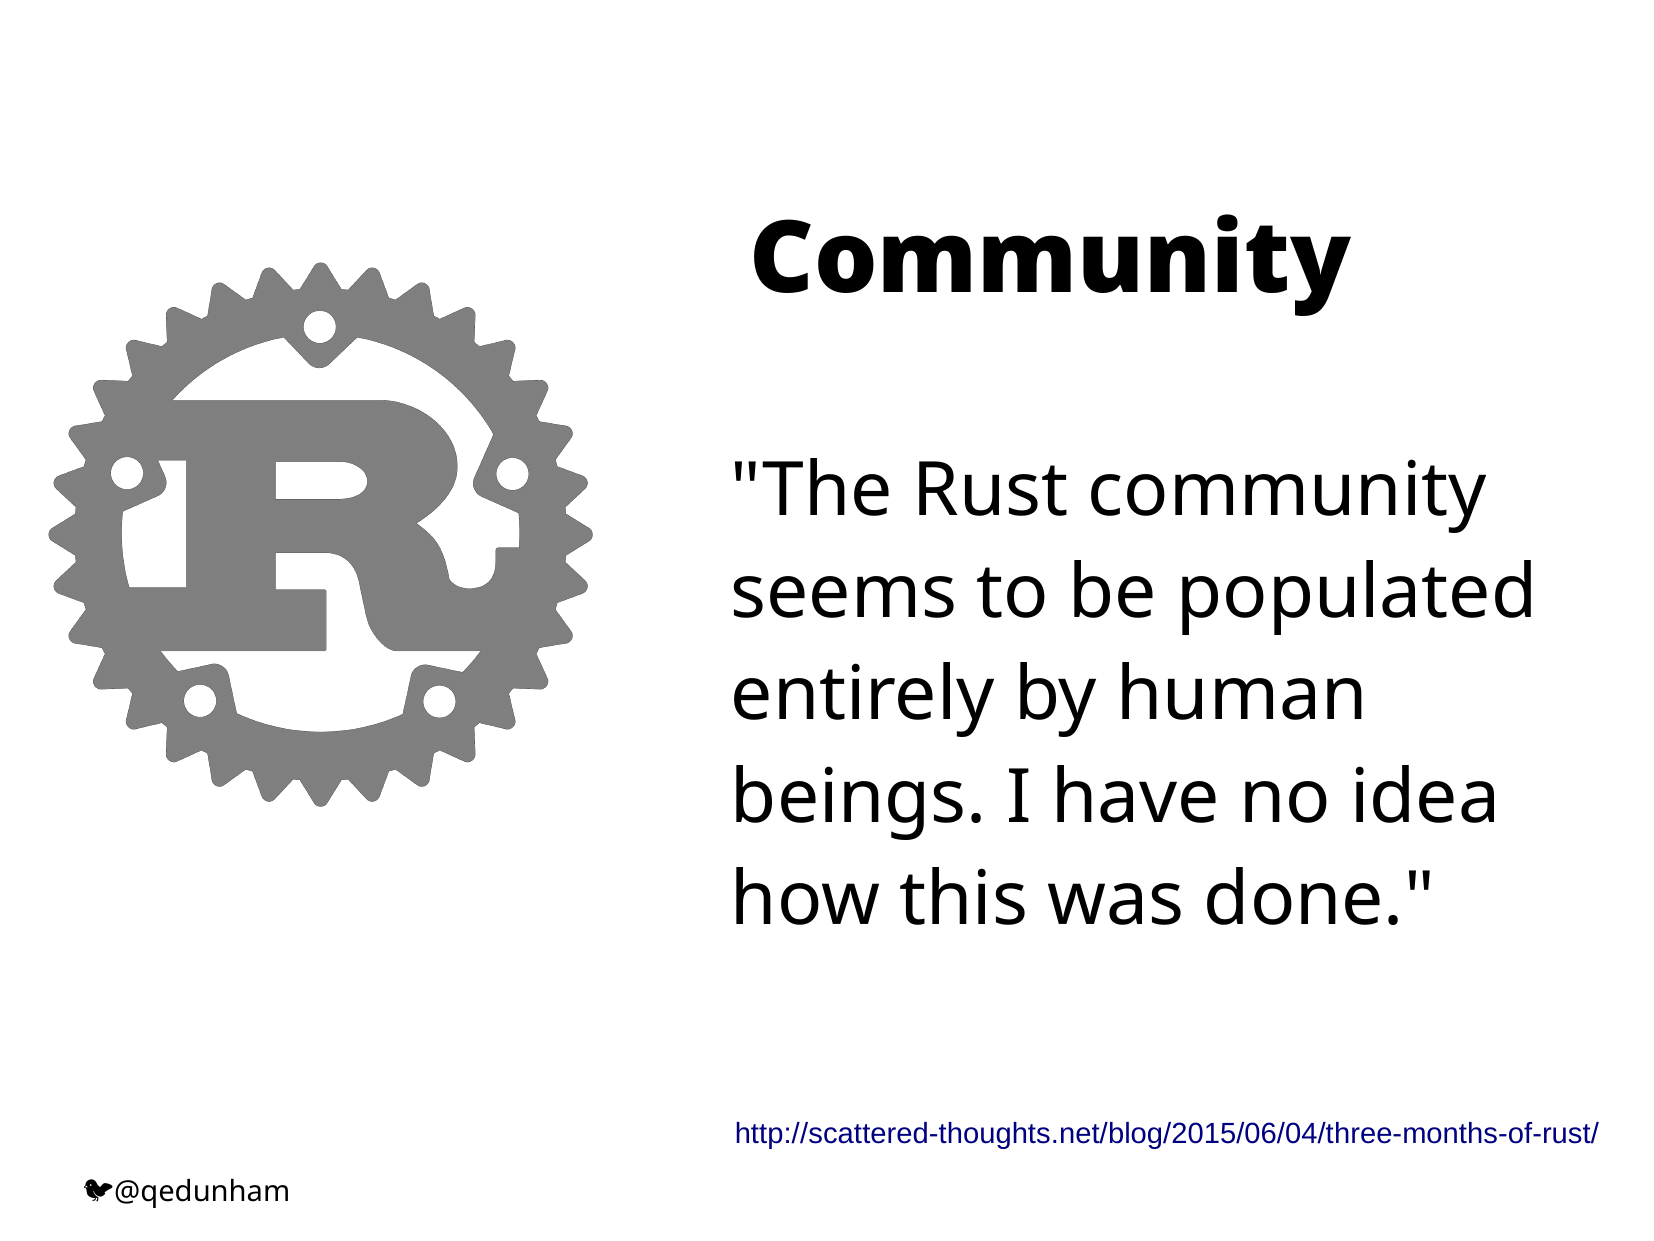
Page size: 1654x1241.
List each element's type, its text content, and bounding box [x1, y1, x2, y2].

text_box http://scattered-thoughts.net/blog/2015/06/04/three-months-of-rust/ [720, 1110, 1632, 1201]
title Community [540, 150, 1561, 358]
picture [45, 259, 596, 811]
list "The Rust community seems to be populated entirely by human beings. I have no idea how this was done." [660, 435, 1571, 1021]
